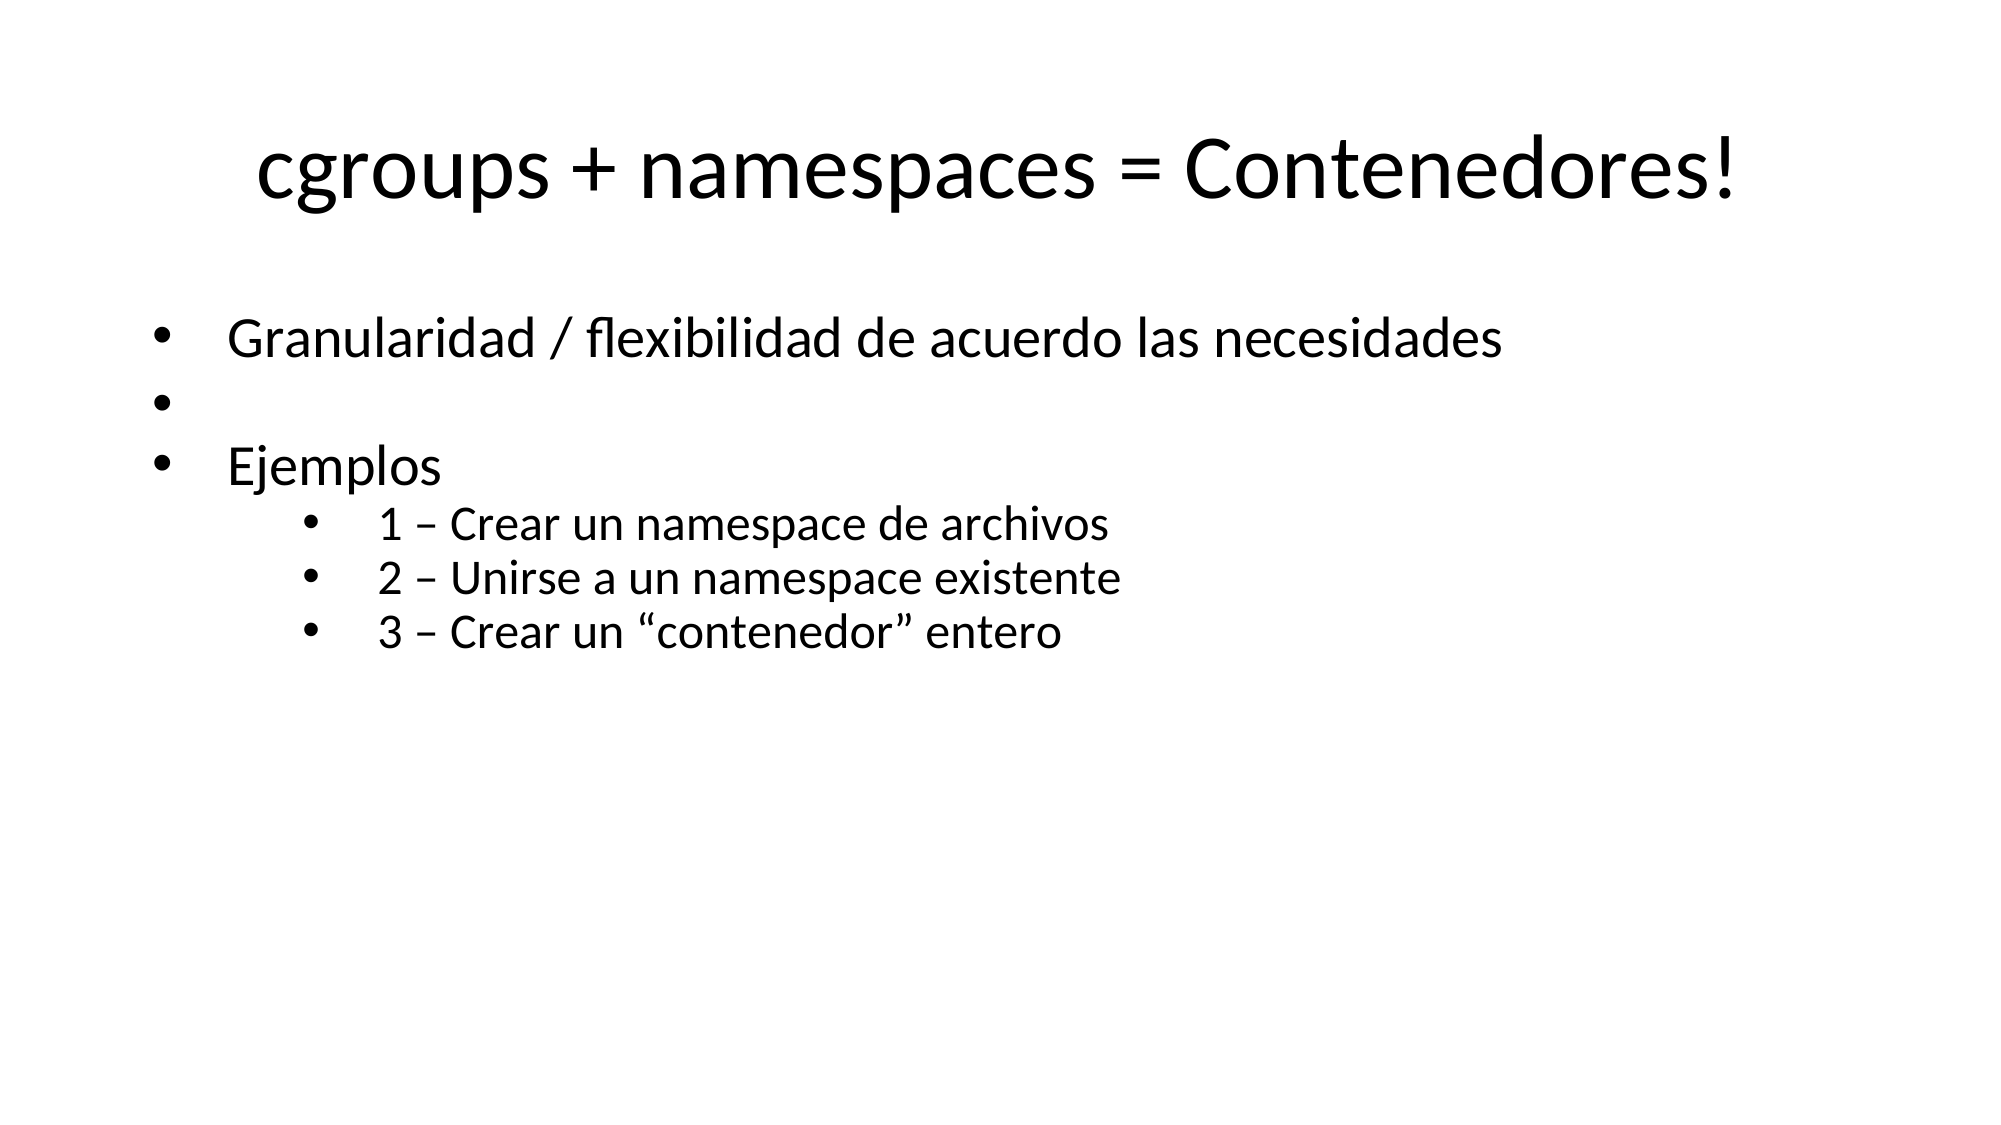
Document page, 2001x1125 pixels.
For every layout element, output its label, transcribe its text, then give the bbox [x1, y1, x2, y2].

title cgroups + namespaces = Contenedores! [137, 59, 1863, 278]
list Granularidad / flexibilidad de acuerdo las necesidades Ejemplos 1 – Crear un namespace de archivos 2 – Unirse a un namespace existente 3 – Crear un “contenedor” entero [137, 299, 1863, 1014]
